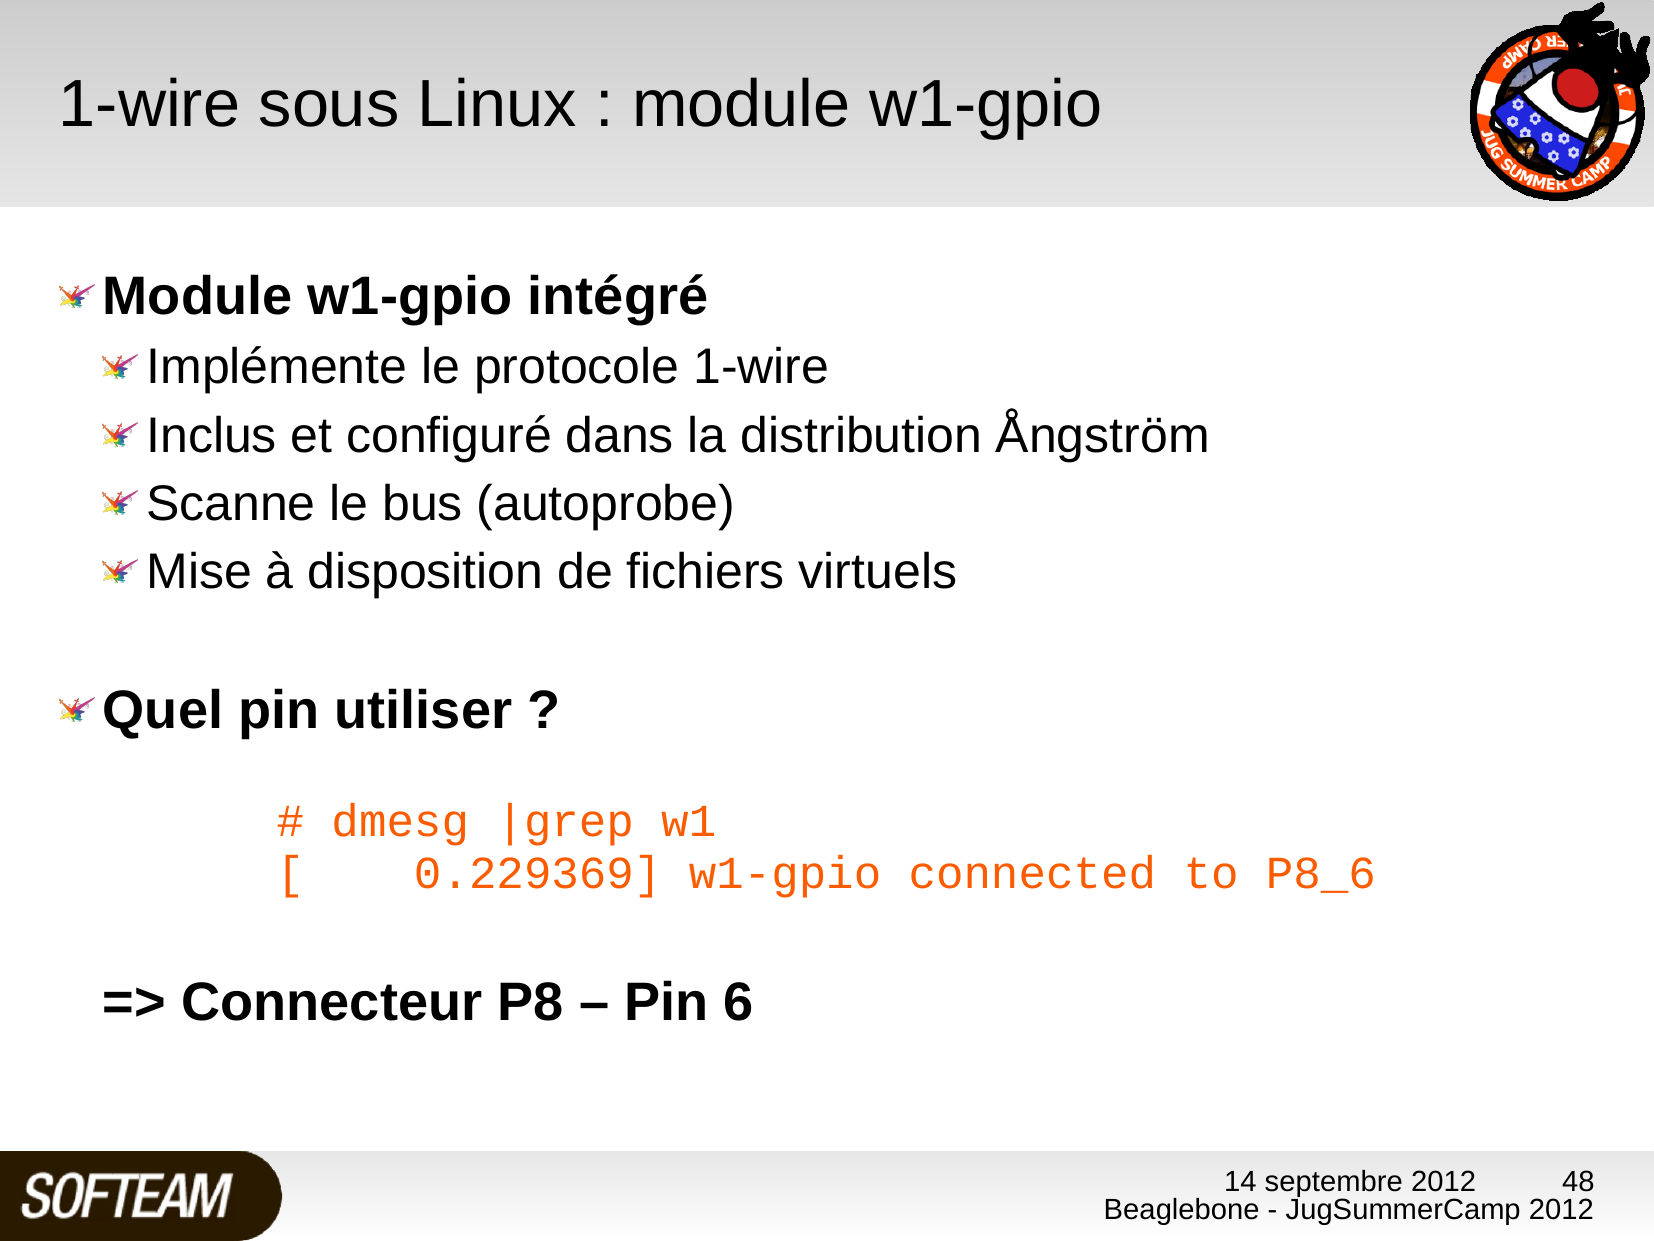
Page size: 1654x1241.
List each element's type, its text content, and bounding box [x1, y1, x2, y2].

picture [0, 1151, 286, 1241]
picture [1465, 0, 1654, 207]
title 1-wire sous Linux : module w1-gpio [59, 29, 1359, 178]
text_box # dmesg |grep w1 [ 0.229369] w1-gpio connected to P8_6 [261, 791, 1392, 910]
list Module w1-gpio intégré Implémente le protocole 1-wire Inclus et configuré dans la distribution Ångström Scanne le bus (autoprobe) Mise à disposition de fichiers virtuels Quel pin utiliser ? => Connecteur P8 – Pin 6 [59, 265, 1595, 1032]
